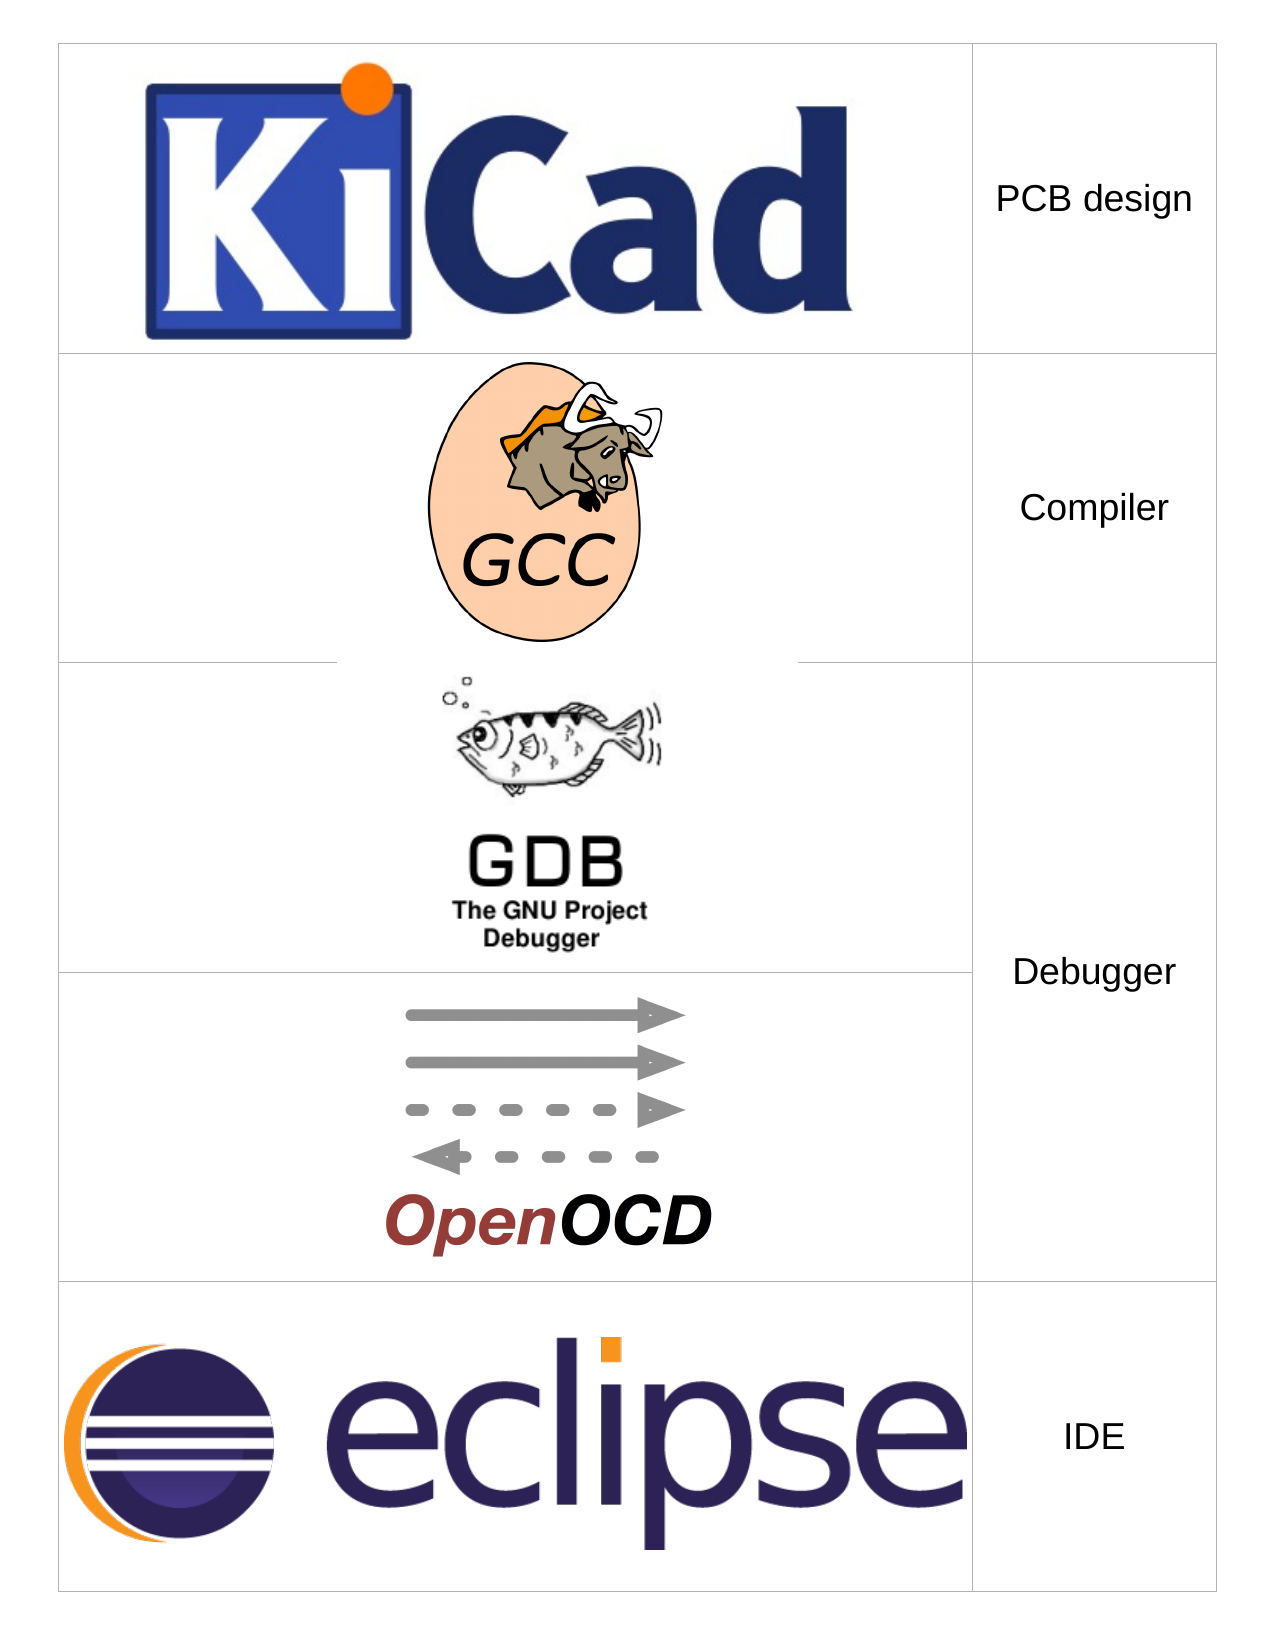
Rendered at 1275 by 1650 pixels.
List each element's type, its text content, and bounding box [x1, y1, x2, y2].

picture [368, 978, 729, 1276]
table_cell Debugger [973, 663, 1216, 1281]
table_header [59, 44, 972, 353]
picture [352, 358, 734, 644]
table_cell [59, 973, 972, 1281]
picture [337, 662, 798, 959]
table_header PCB design [973, 44, 1216, 353]
picture [64, 1337, 967, 1550]
picture [129, 49, 865, 349]
table_cell [59, 663, 972, 972]
table_cell IDE [973, 1282, 1216, 1591]
table_cell [59, 1282, 972, 1591]
table_cell Compiler [973, 354, 1216, 662]
table_cell [59, 354, 972, 662]
